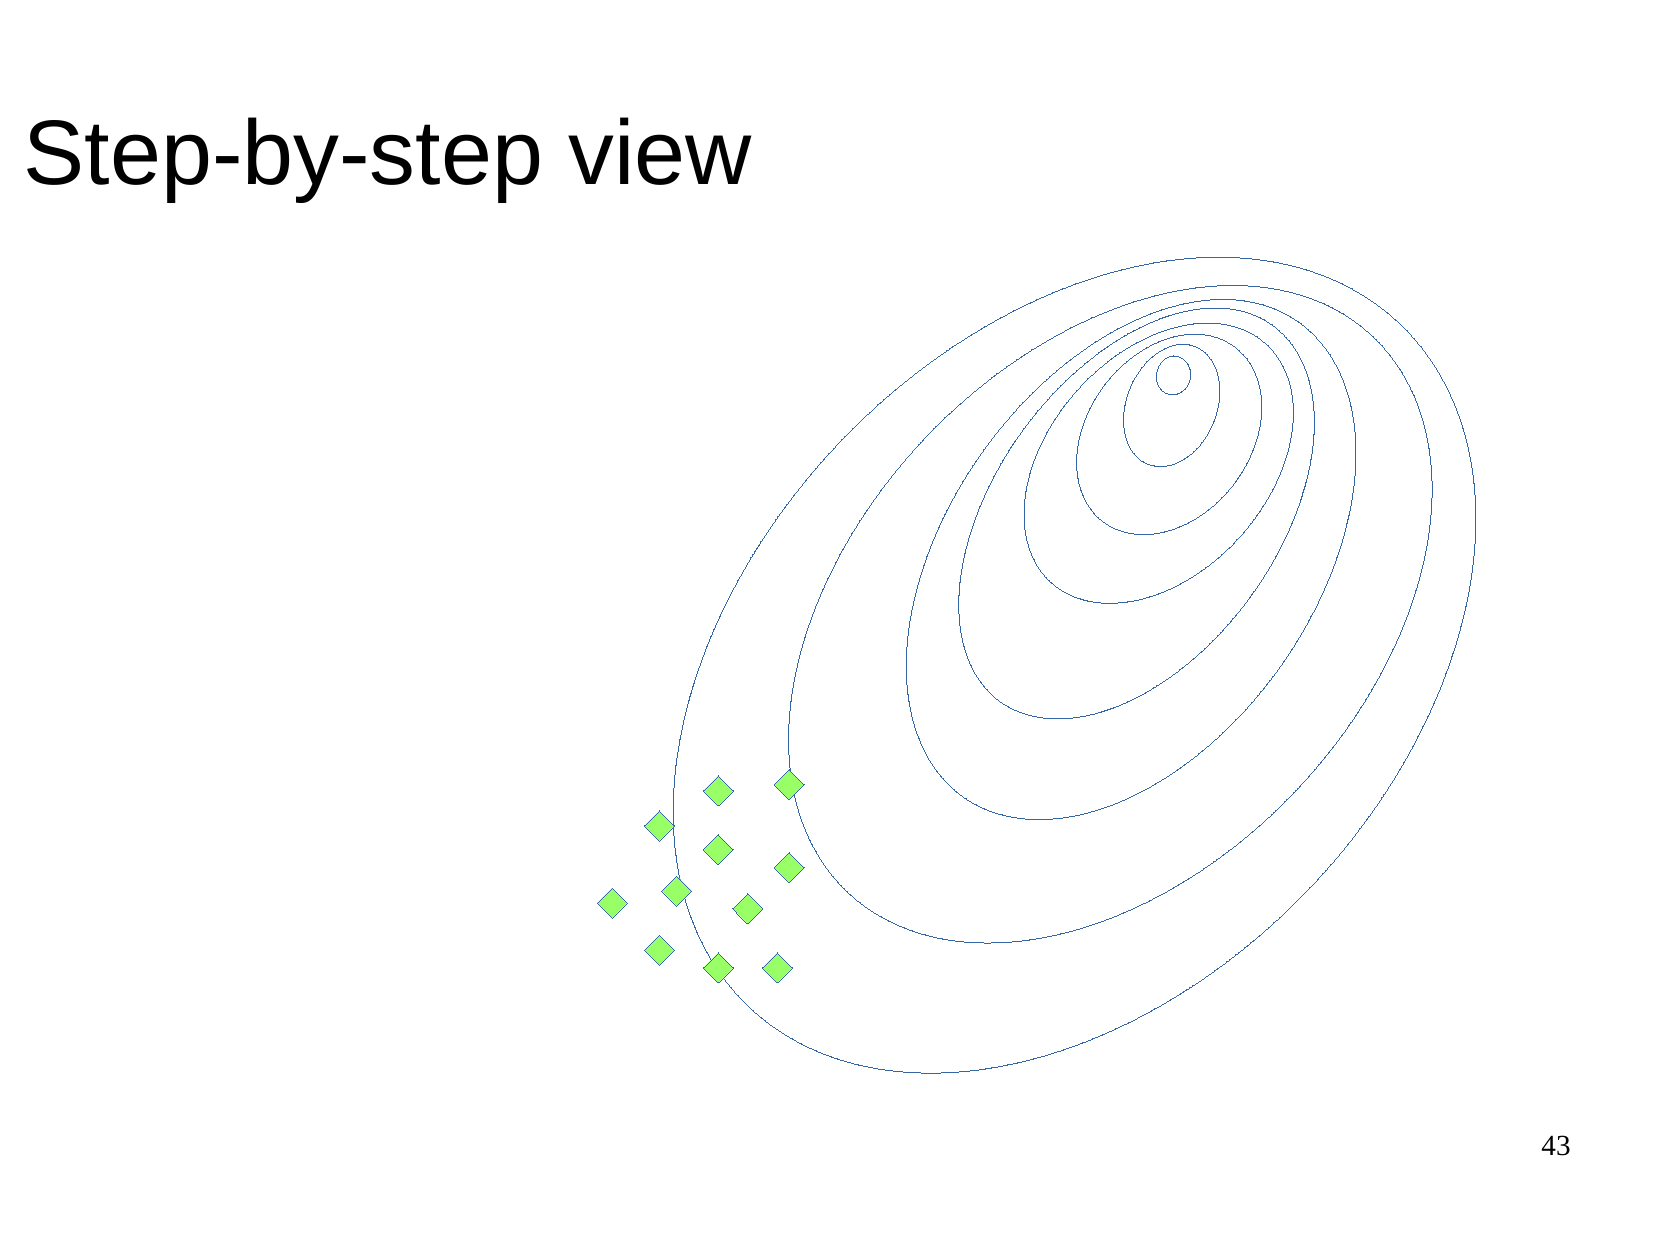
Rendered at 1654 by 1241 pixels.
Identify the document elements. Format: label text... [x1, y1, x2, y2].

text_box [597, 888, 628, 919]
text_box [644, 935, 675, 966]
text_box [644, 257, 1476, 1074]
title Step-by-step view [23, 49, 1512, 257]
